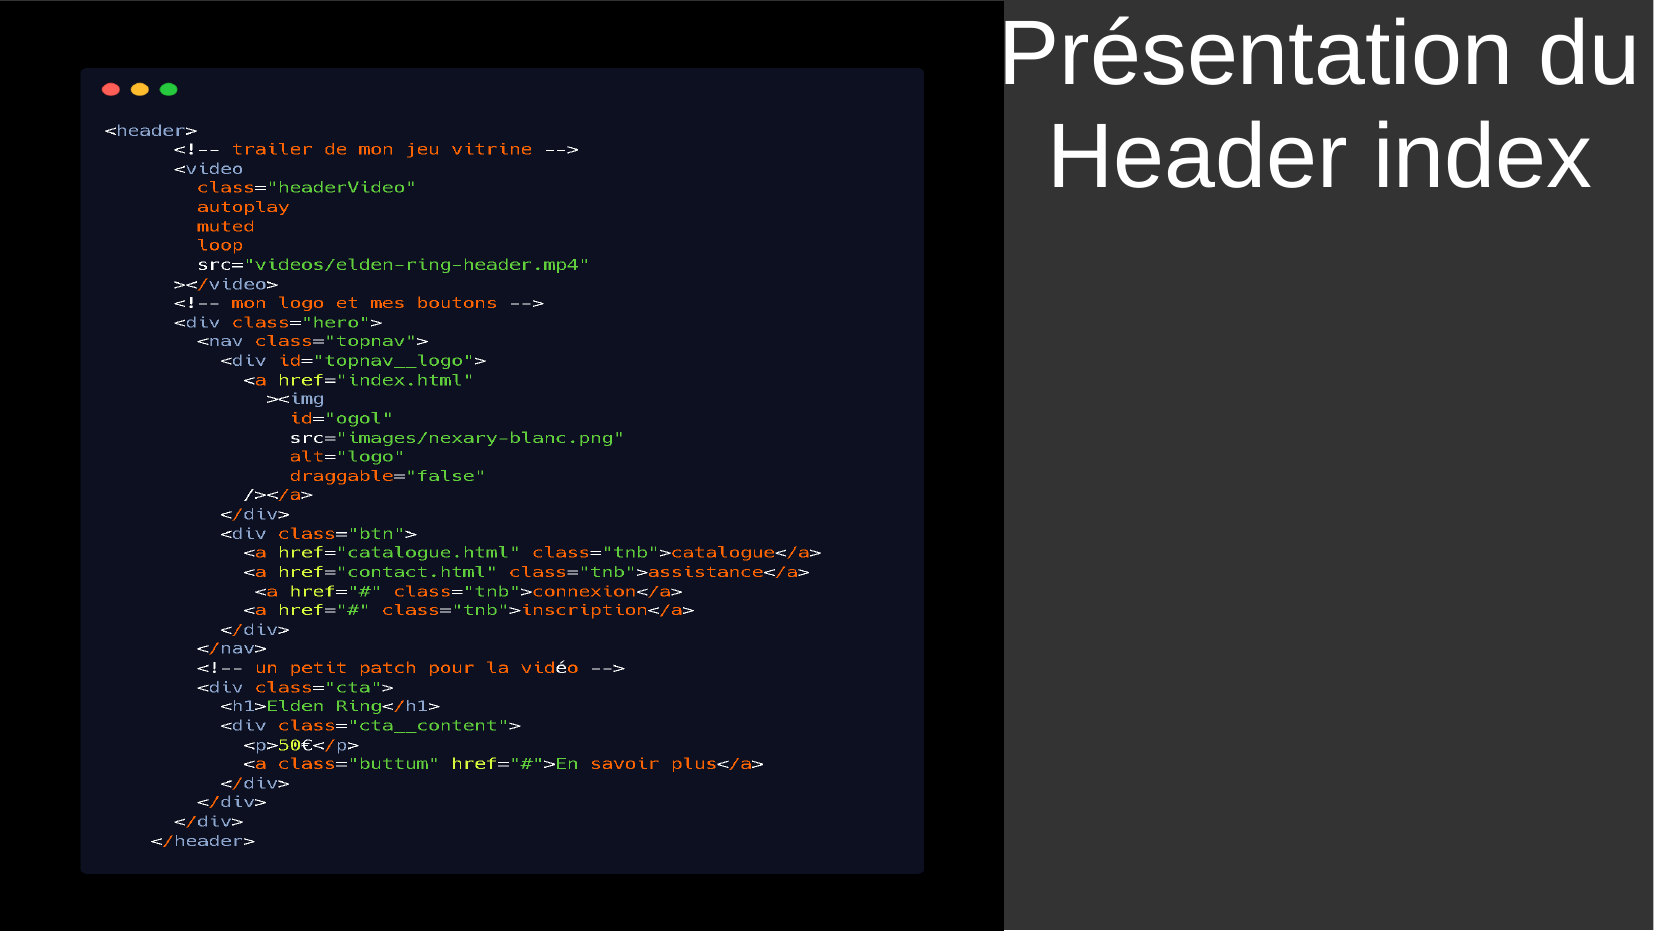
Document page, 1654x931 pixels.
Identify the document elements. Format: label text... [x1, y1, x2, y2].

title Présentation du Header index [1004, 1, 1654, 207]
picture [0, 0, 1004, 931]
